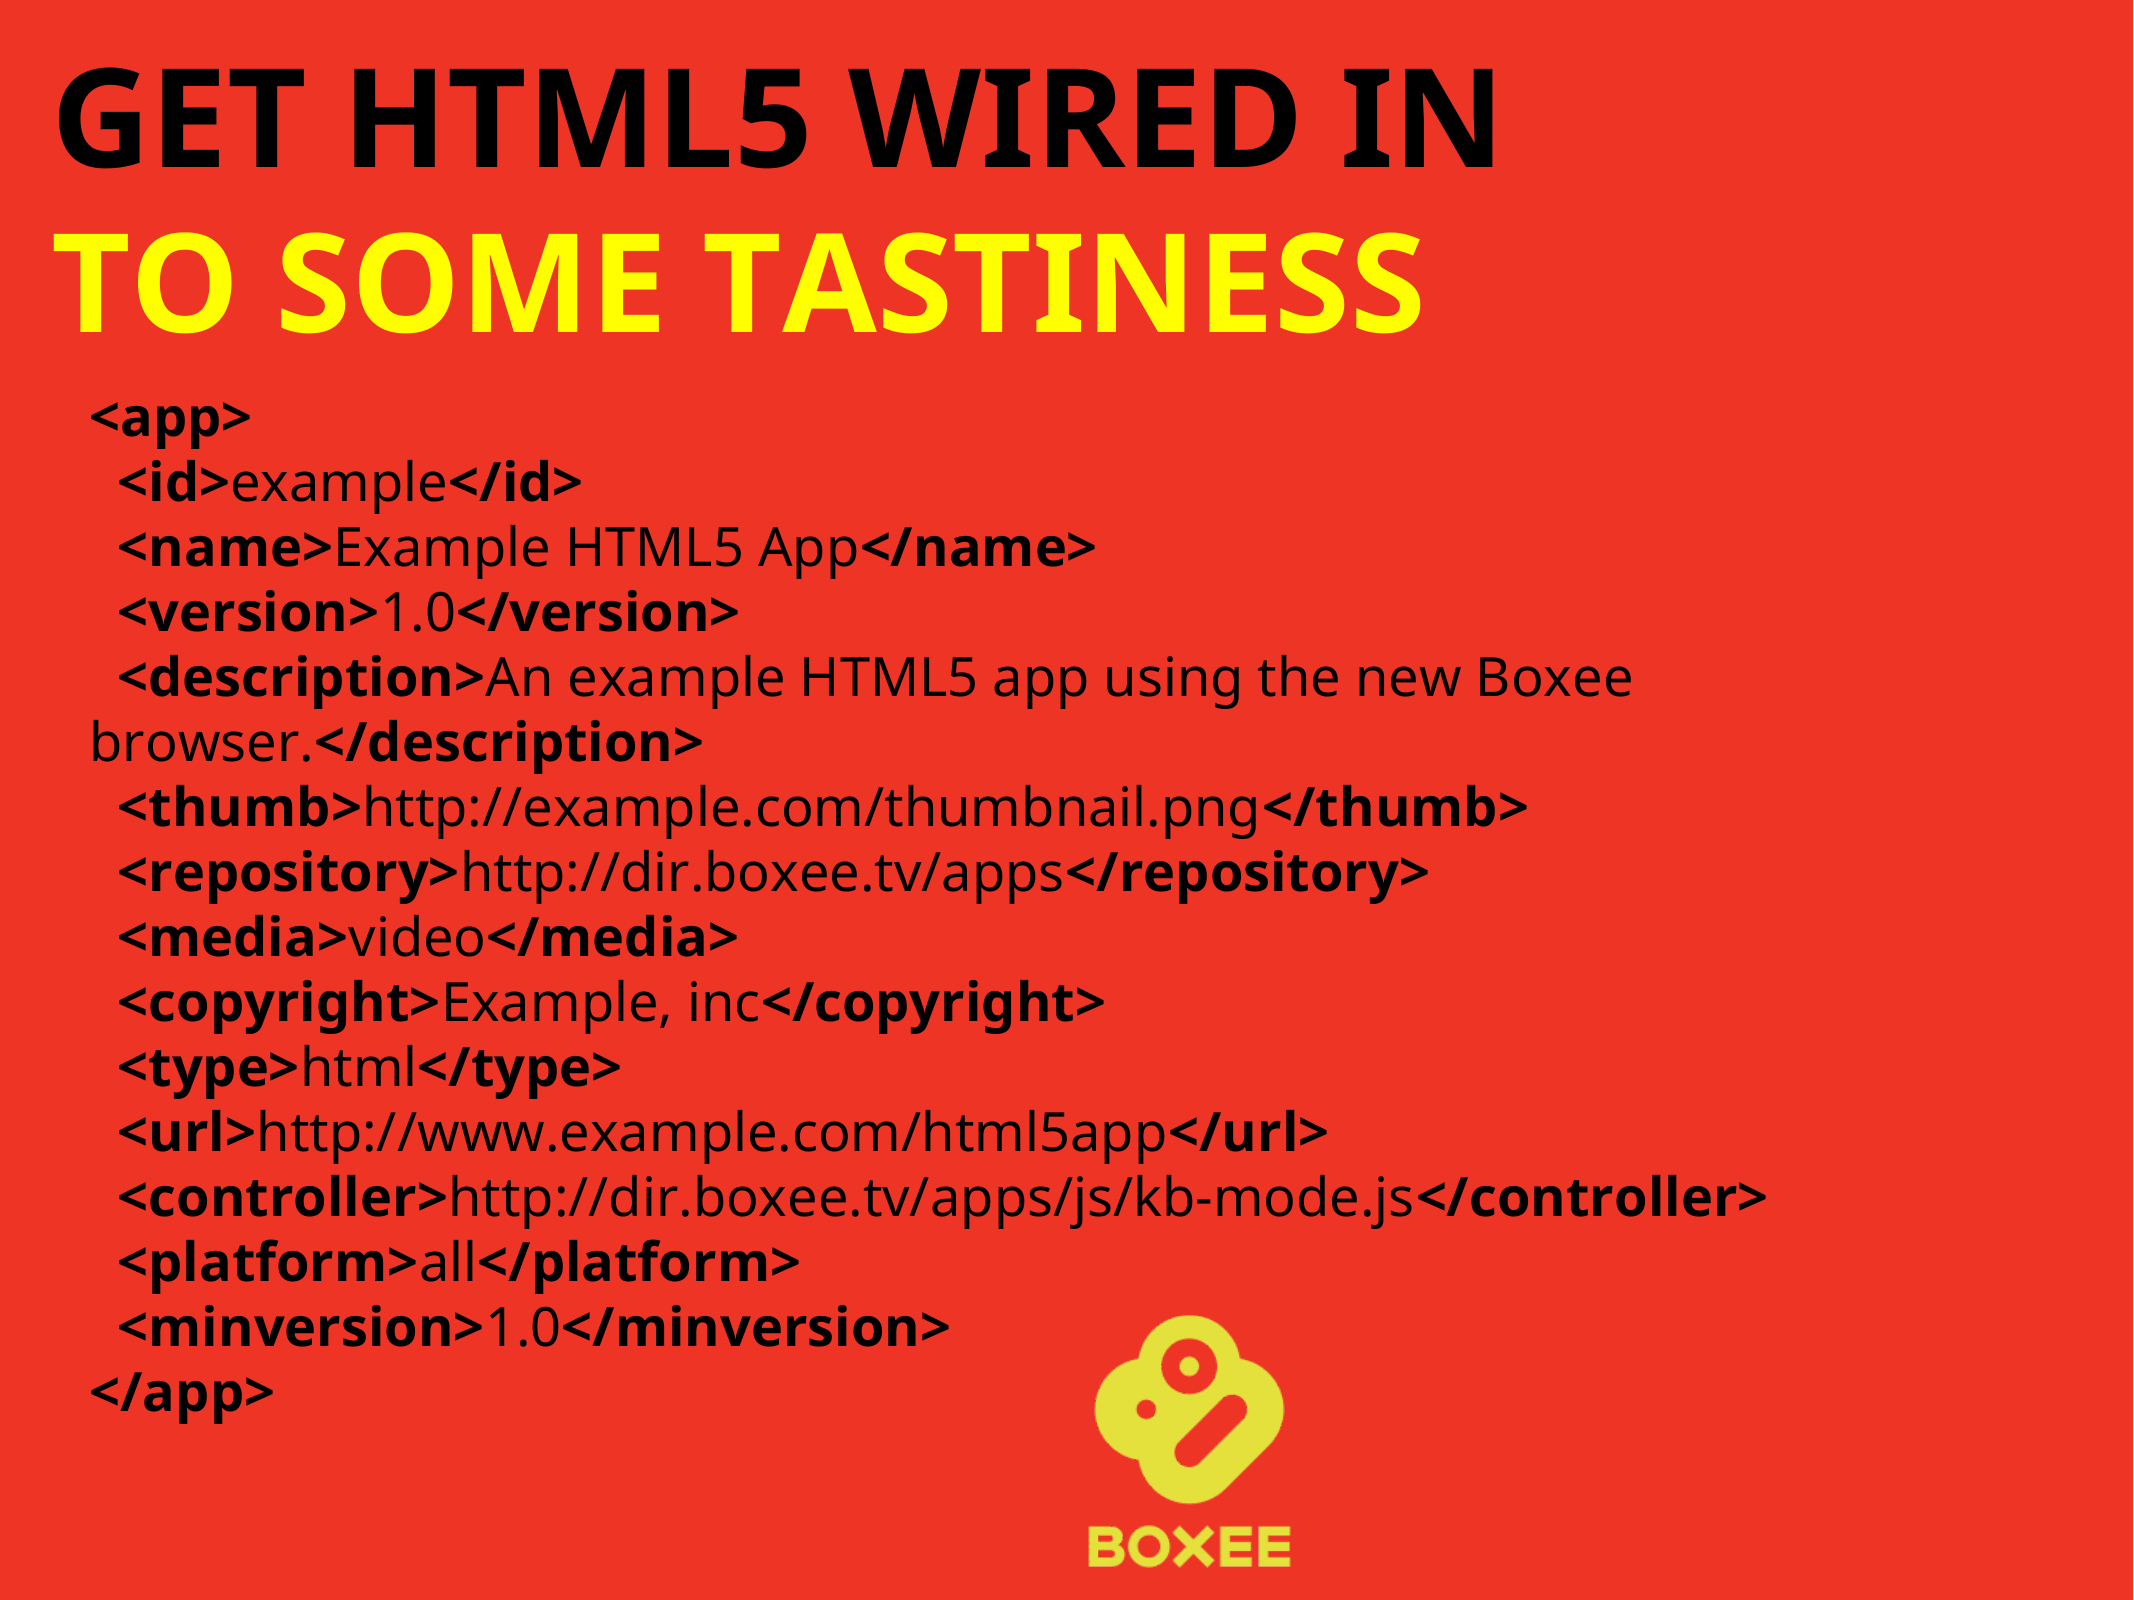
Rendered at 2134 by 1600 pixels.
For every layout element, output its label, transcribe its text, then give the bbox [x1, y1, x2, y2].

text_box <app> <id>example</id> <name>Example HTML5 App</name> <version>1.0</version> <description>An example HTML5 app using the new Boxee browser.</description> <thumb>http://example.com/thumbnail.png</thumb> <repository>http://dir.boxee.tv/apps</repository> <media>video</media> <copyright>Example, inc</copyright> <type>html</type> <url>http://www.example.com/html5app</url> <controller>http://dir.boxee.tv/apps/js/kb-mode.js</controller> <platform>all</platform> <minversion>1.0</minversion> </app> [75, 375, 2101, 1430]
picture [1088, 1430, 1291, 1568]
text_box GET HTML5 WIRED IN TO SOME TASTINESS [41, 29, 2055, 426]
